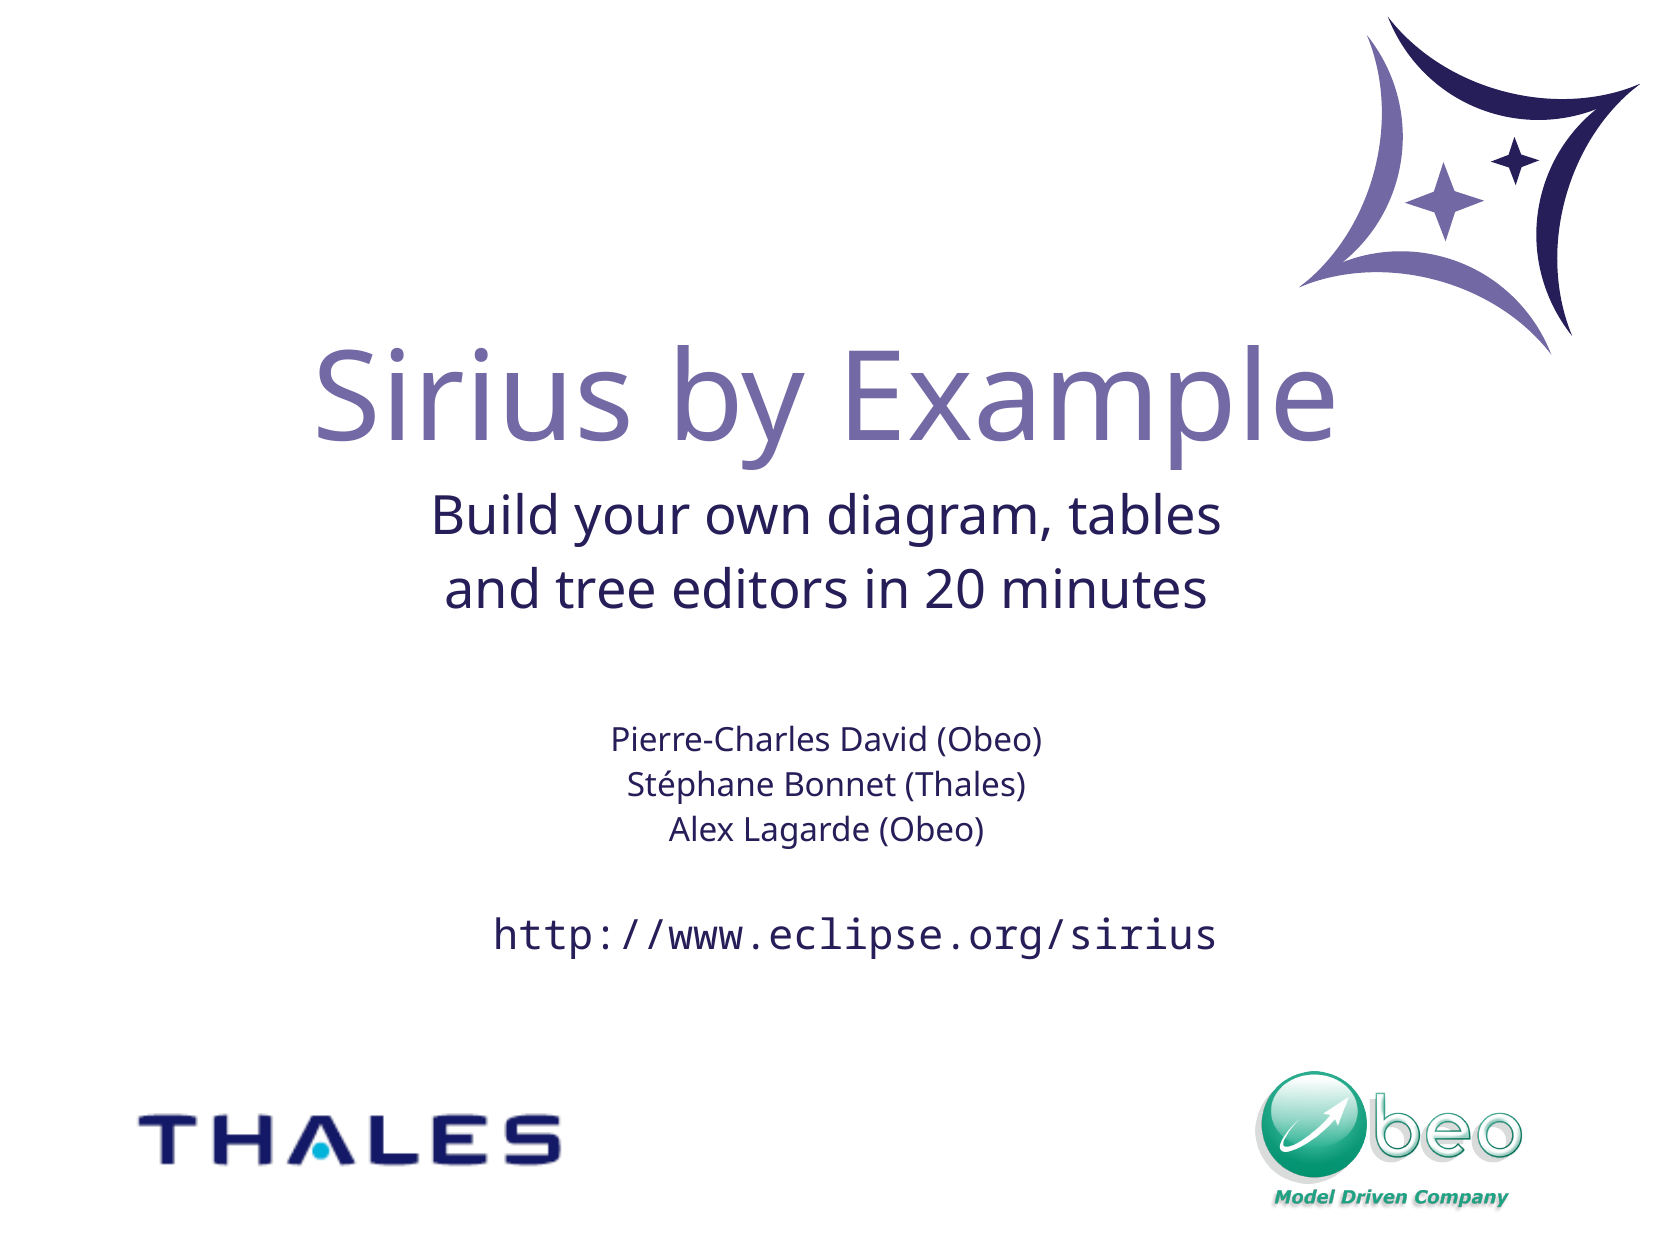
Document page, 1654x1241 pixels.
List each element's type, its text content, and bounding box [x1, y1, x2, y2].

picture [1255, 1071, 1524, 1214]
picture [1299, 16, 1640, 355]
picture [100, 1068, 601, 1217]
subtitle Sirius by Example Build your own diagram, tables and tree editors in 20 minutes Pierre-Charles David (Obeo) Stéphane Bonnet (Thales) Alex Lagarde (Obeo) [277, 290, 1376, 868]
text_box http://www.eclipse.org/sirius [478, 897, 1176, 962]
